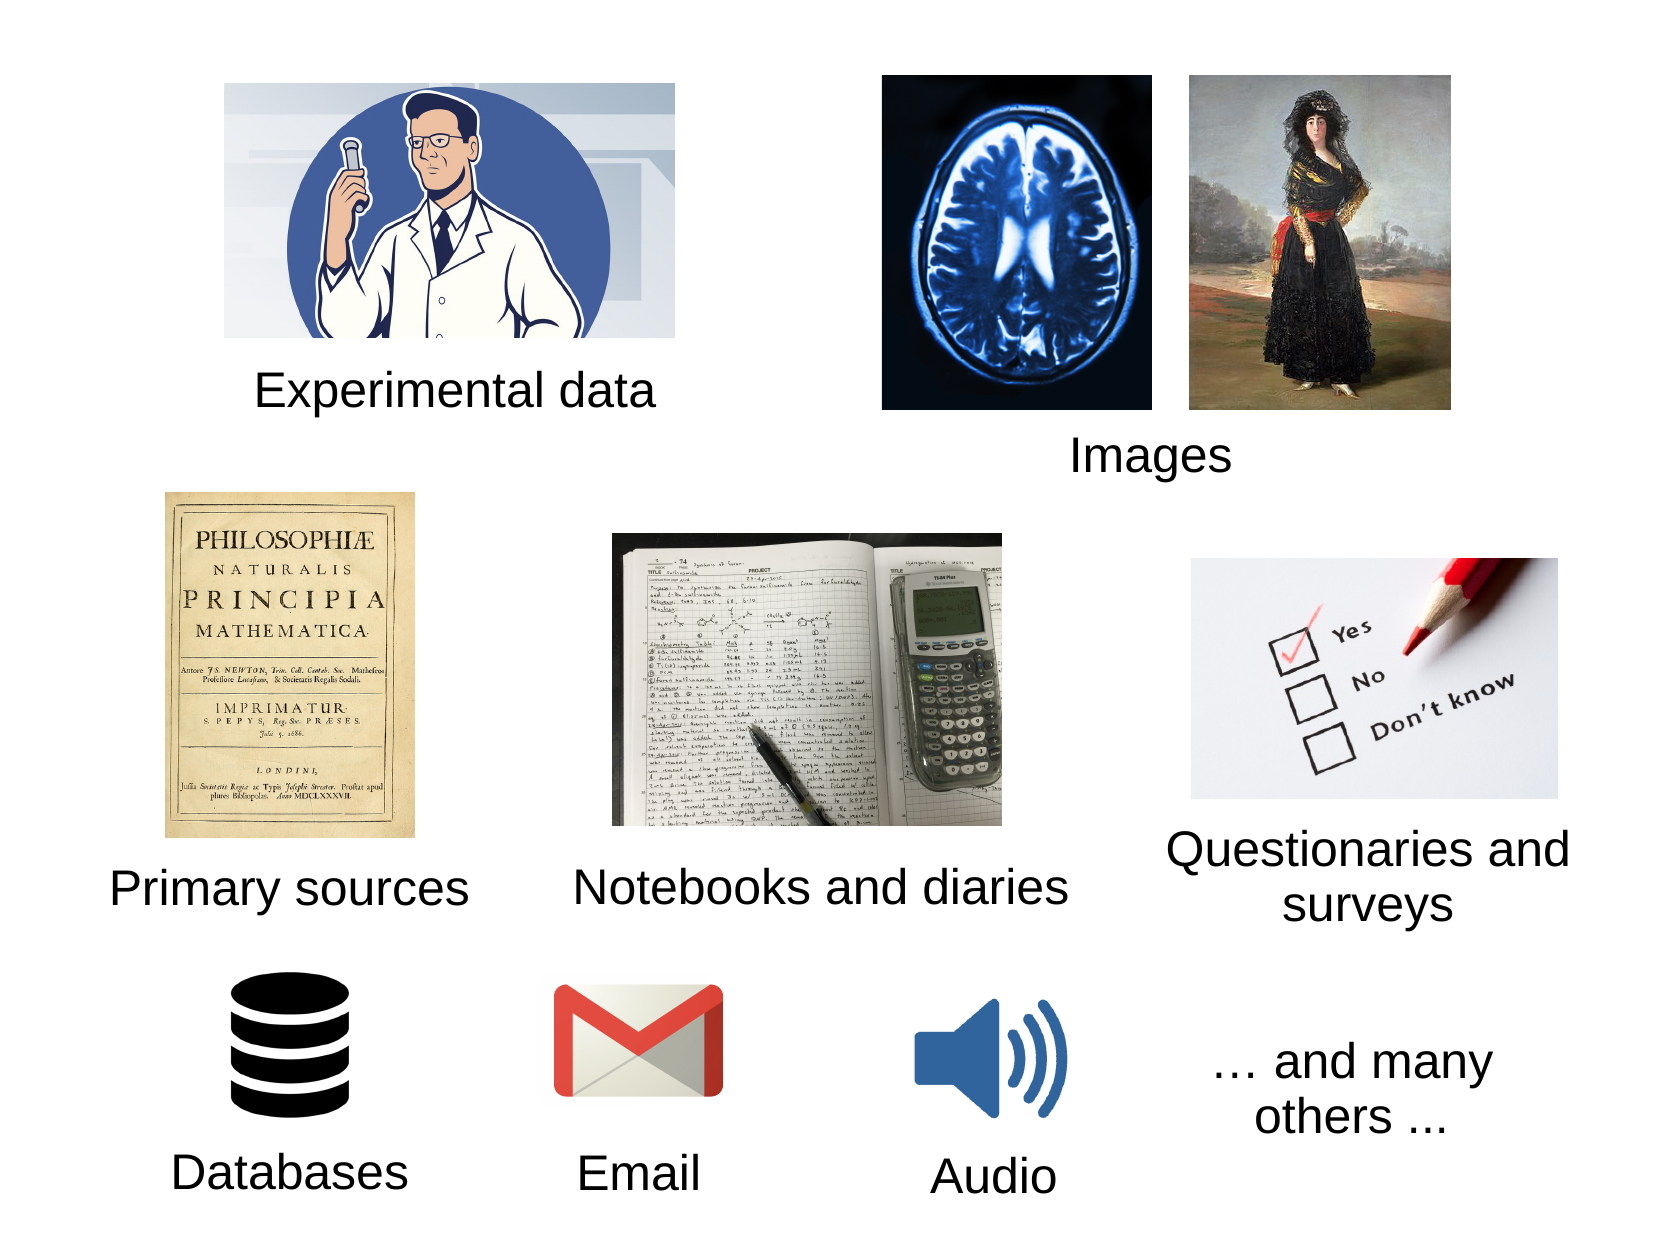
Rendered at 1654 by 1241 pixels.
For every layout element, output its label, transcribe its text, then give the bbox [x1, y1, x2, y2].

picture [1190, 558, 1559, 799]
picture [165, 492, 415, 838]
text_box Databases [124, 1141, 455, 1203]
text_box … and many others ... [1134, 1005, 1570, 1173]
text_box Images [1039, 424, 1263, 486]
picture [1189, 75, 1451, 410]
text_box Questionaries and surveys [1110, 815, 1626, 938]
picture [537, 973, 740, 1108]
picture [199, 954, 380, 1135]
picture [879, 974, 1100, 1141]
text_box Primary sources [86, 842, 492, 934]
picture [881, 75, 1152, 410]
text_box Audio [896, 1145, 1092, 1207]
text_box Email [541, 1143, 737, 1204]
text_box Notebooks and diaries [523, 843, 1110, 931]
picture [224, 83, 675, 338]
picture [612, 533, 1002, 826]
text_box Experimental data [218, 359, 692, 421]
